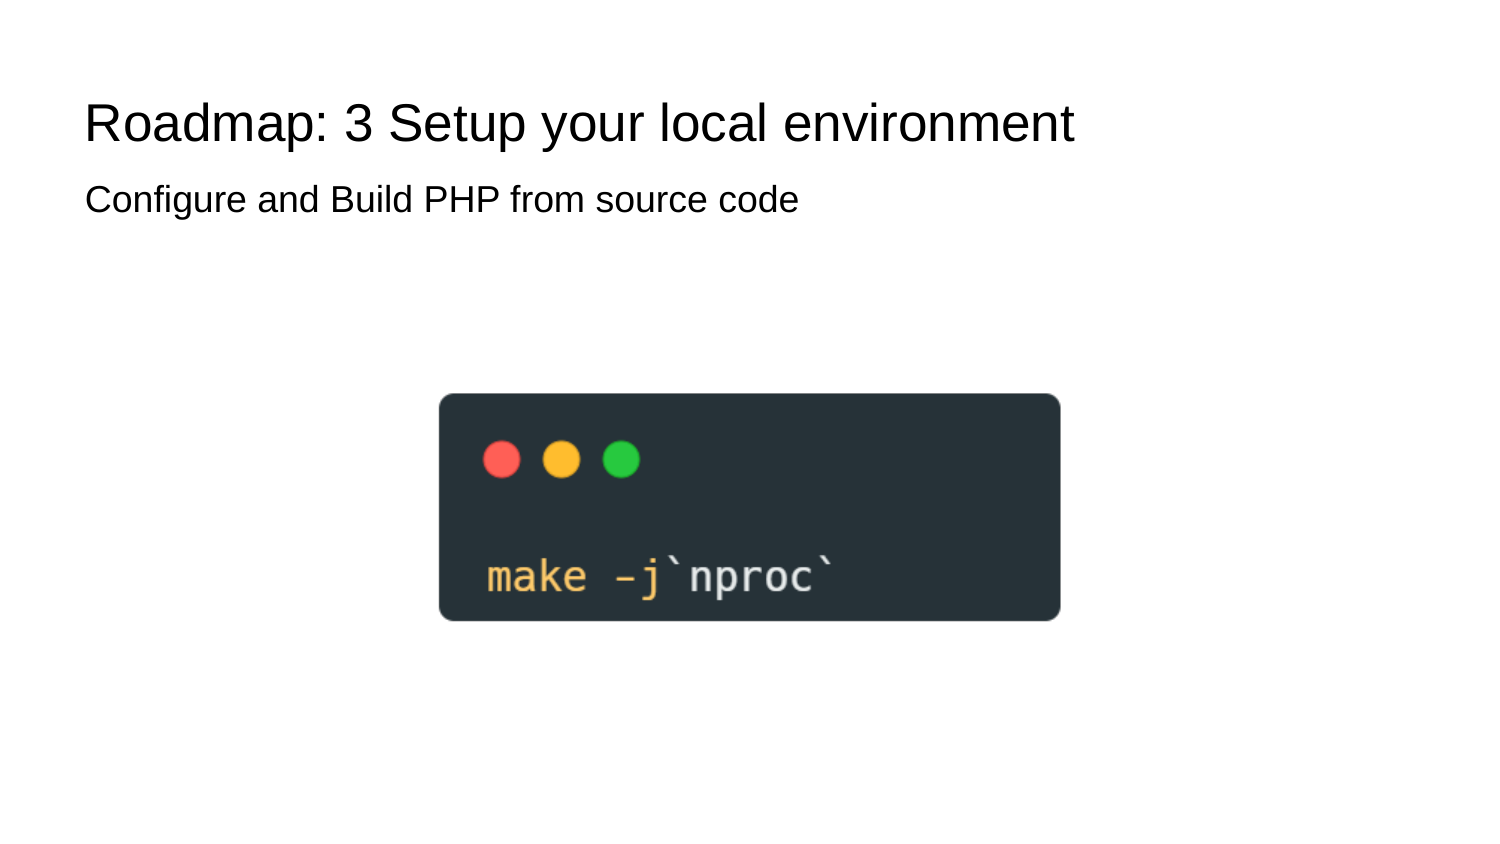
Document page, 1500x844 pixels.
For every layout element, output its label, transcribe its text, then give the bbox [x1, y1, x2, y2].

picture [272, 226, 1228, 789]
title Roadmap: 3 Setup your local environment [69, 72, 1468, 160]
title Configure and Build PHP from source code [69, 160, 1468, 233]
